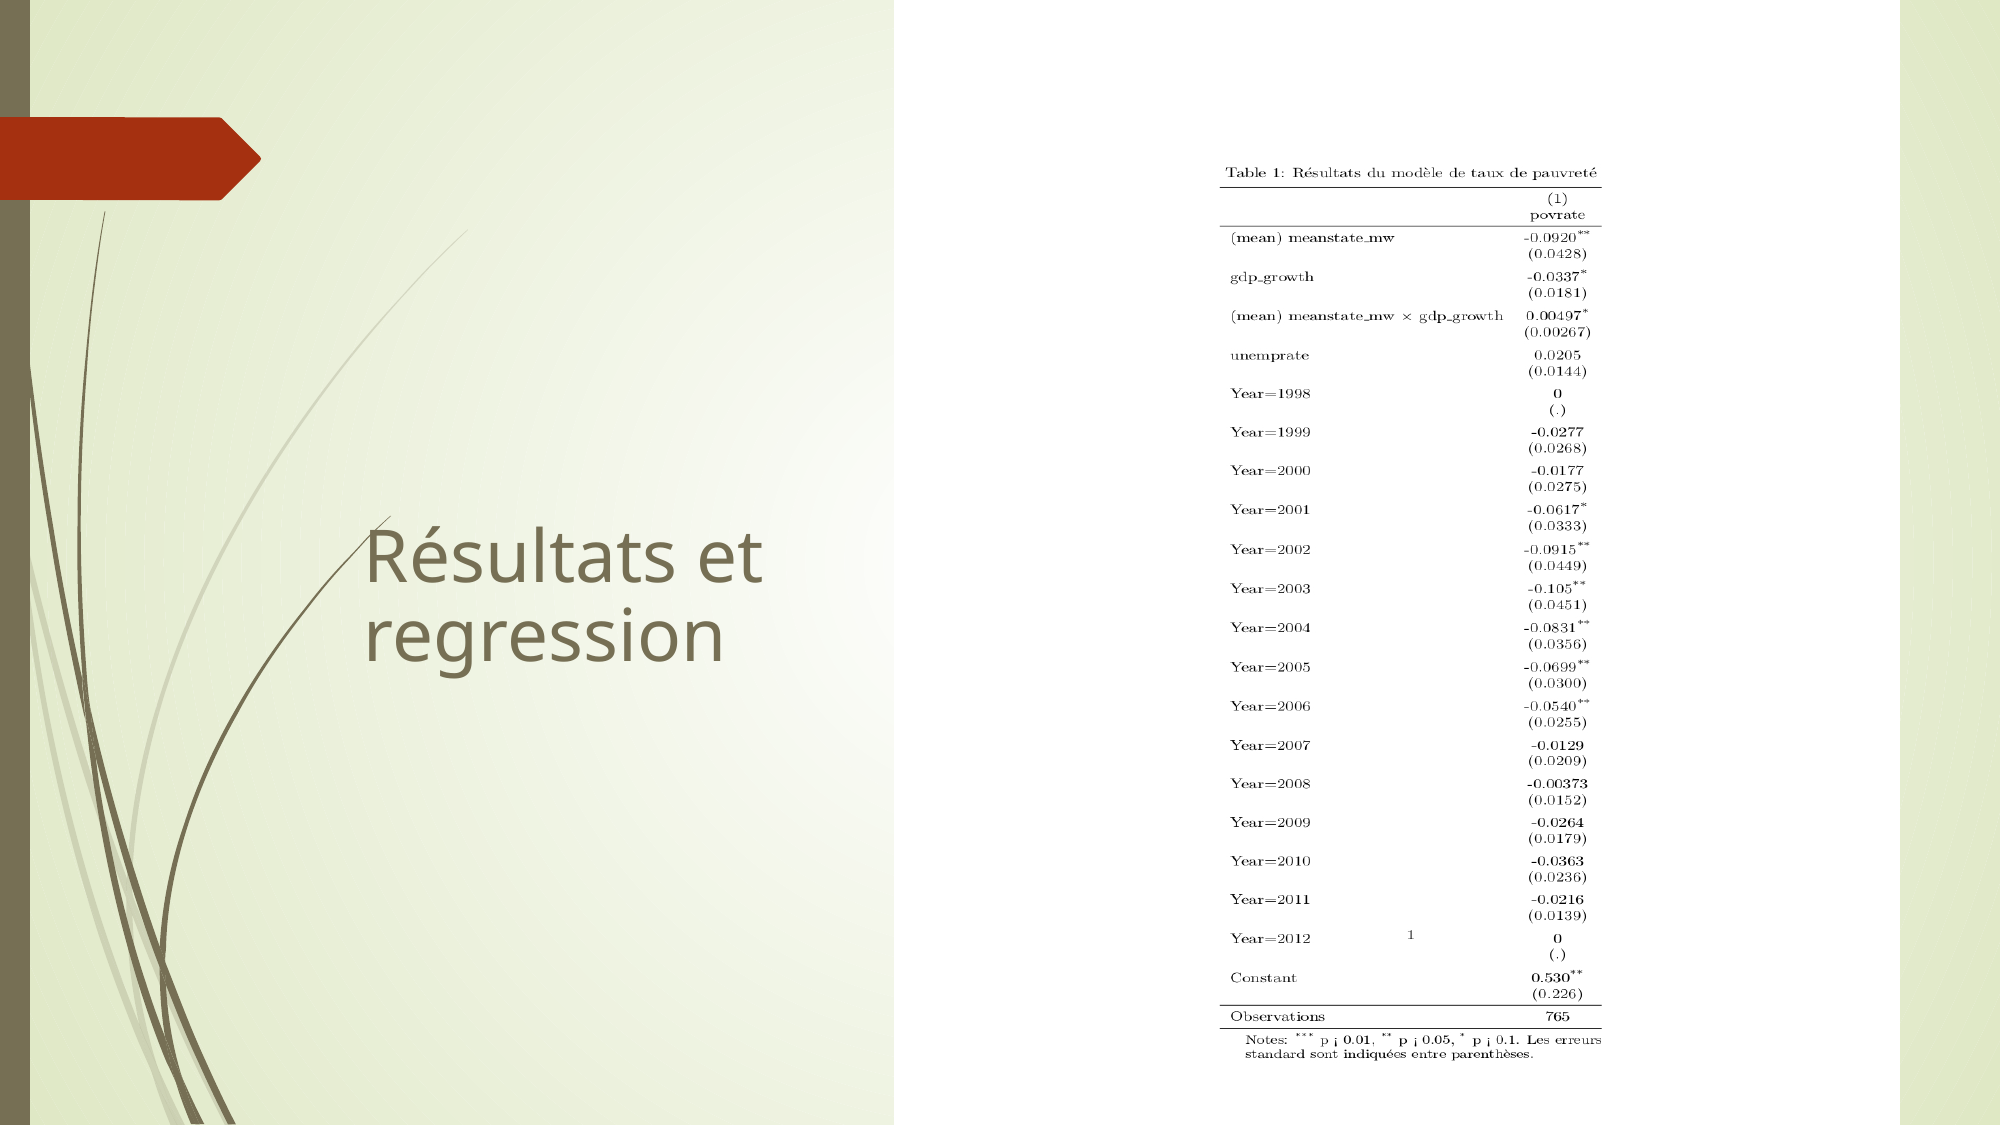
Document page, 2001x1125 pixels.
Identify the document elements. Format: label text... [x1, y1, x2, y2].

title Résultats et regression [349, 512, 800, 806]
picture [894, 0, 1900, 1125]
